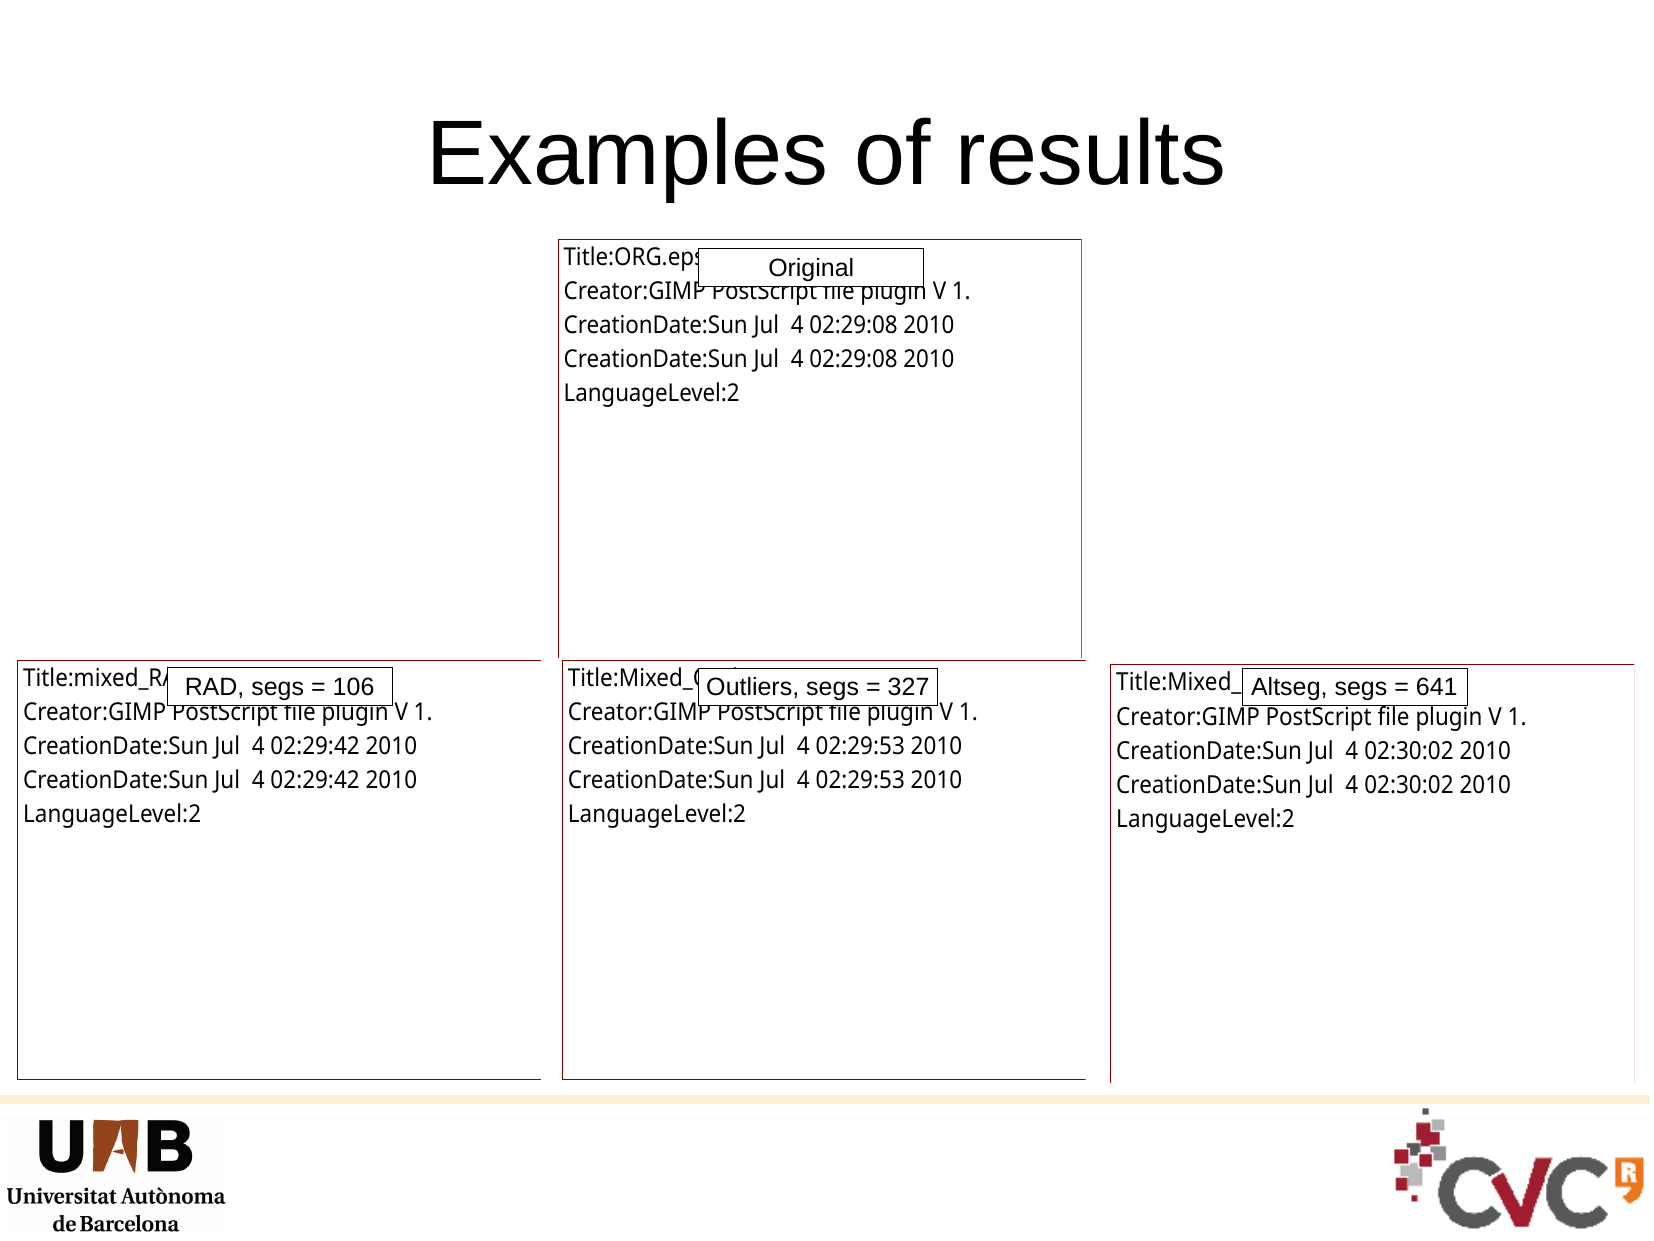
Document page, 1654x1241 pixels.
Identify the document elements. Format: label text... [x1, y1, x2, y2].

picture [1109, 662, 1635, 1083]
text_box Outliers, segs = 327 [698, 668, 938, 706]
picture [7, 1119, 226, 1232]
title Examples of results [82, 56, 1571, 250]
picture [556, 237, 1082, 658]
text_box Altseg, segs = 641 [1242, 668, 1468, 706]
picture [15, 659, 541, 1080]
picture [1393, 1107, 1650, 1235]
text_box RAD, segs = 106 [167, 667, 393, 706]
text_box Original [698, 248, 924, 287]
picture [560, 659, 1086, 1080]
